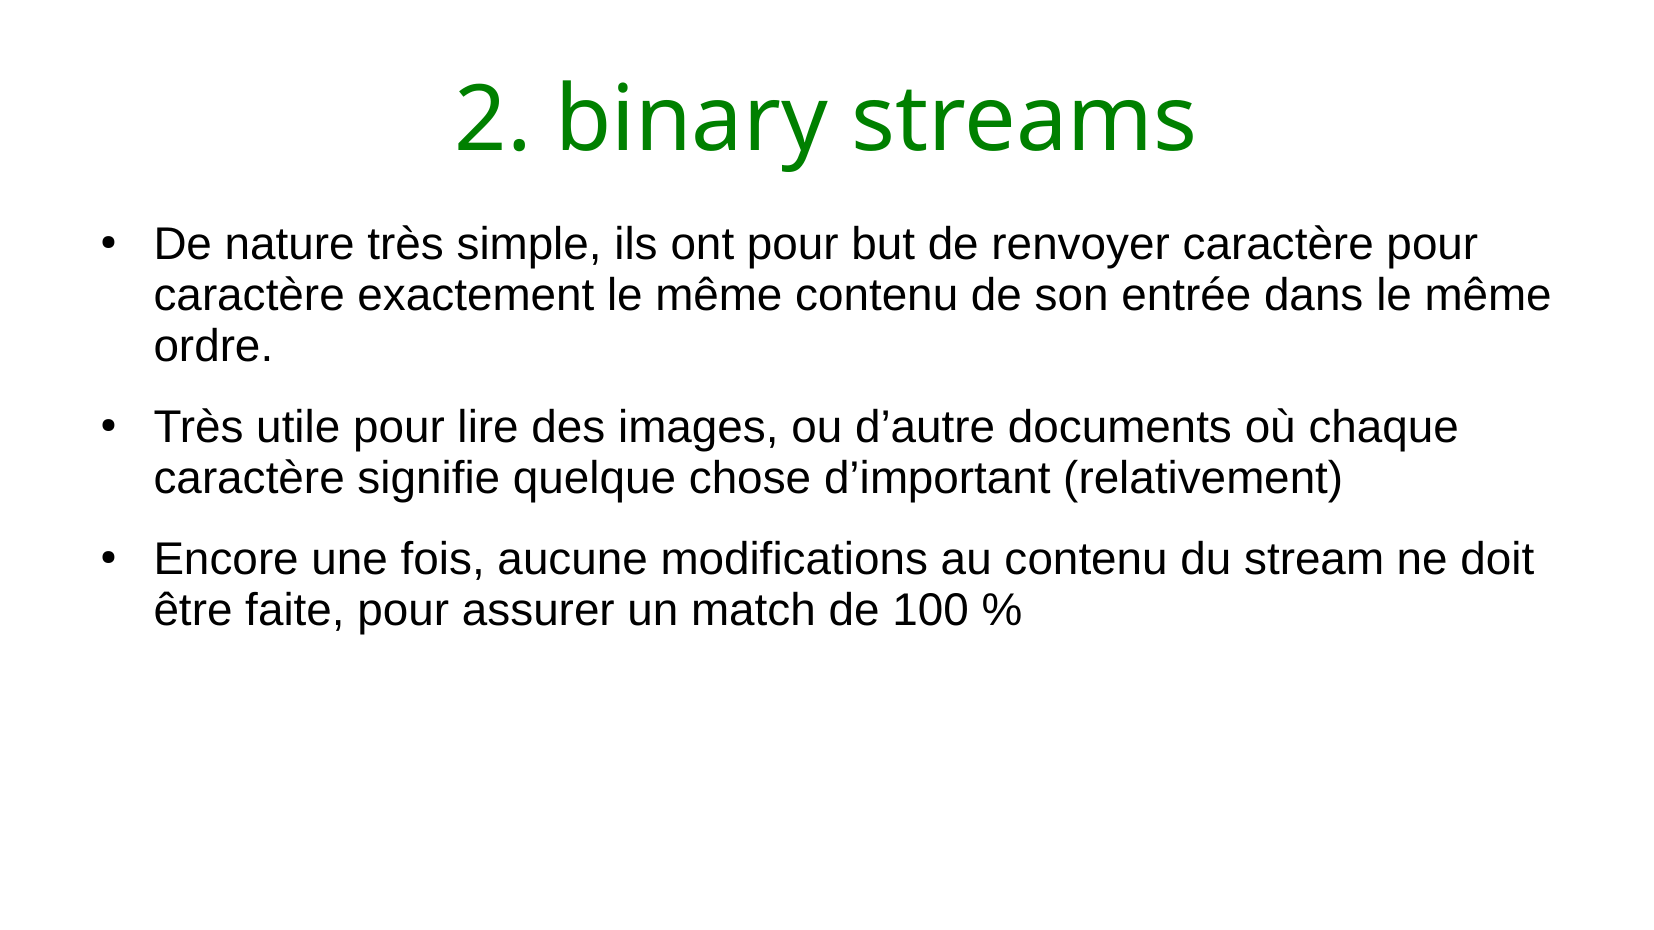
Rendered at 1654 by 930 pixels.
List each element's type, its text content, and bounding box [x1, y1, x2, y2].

title 2. binary streams [82, 37, 1571, 193]
list De nature très simple, ils ont pour but de renvoyer caractère pour caractère exactement le même contenu de son entrée dans le même ordre. Très utile pour lire des images, ou d’autre documents où chaque caractère signifie quelque chose d’important (relativement) Encore une fois, aucune modifications au contenu du stream ne doit être faite, pour assurer un match de 100 % [82, 217, 1571, 757]
